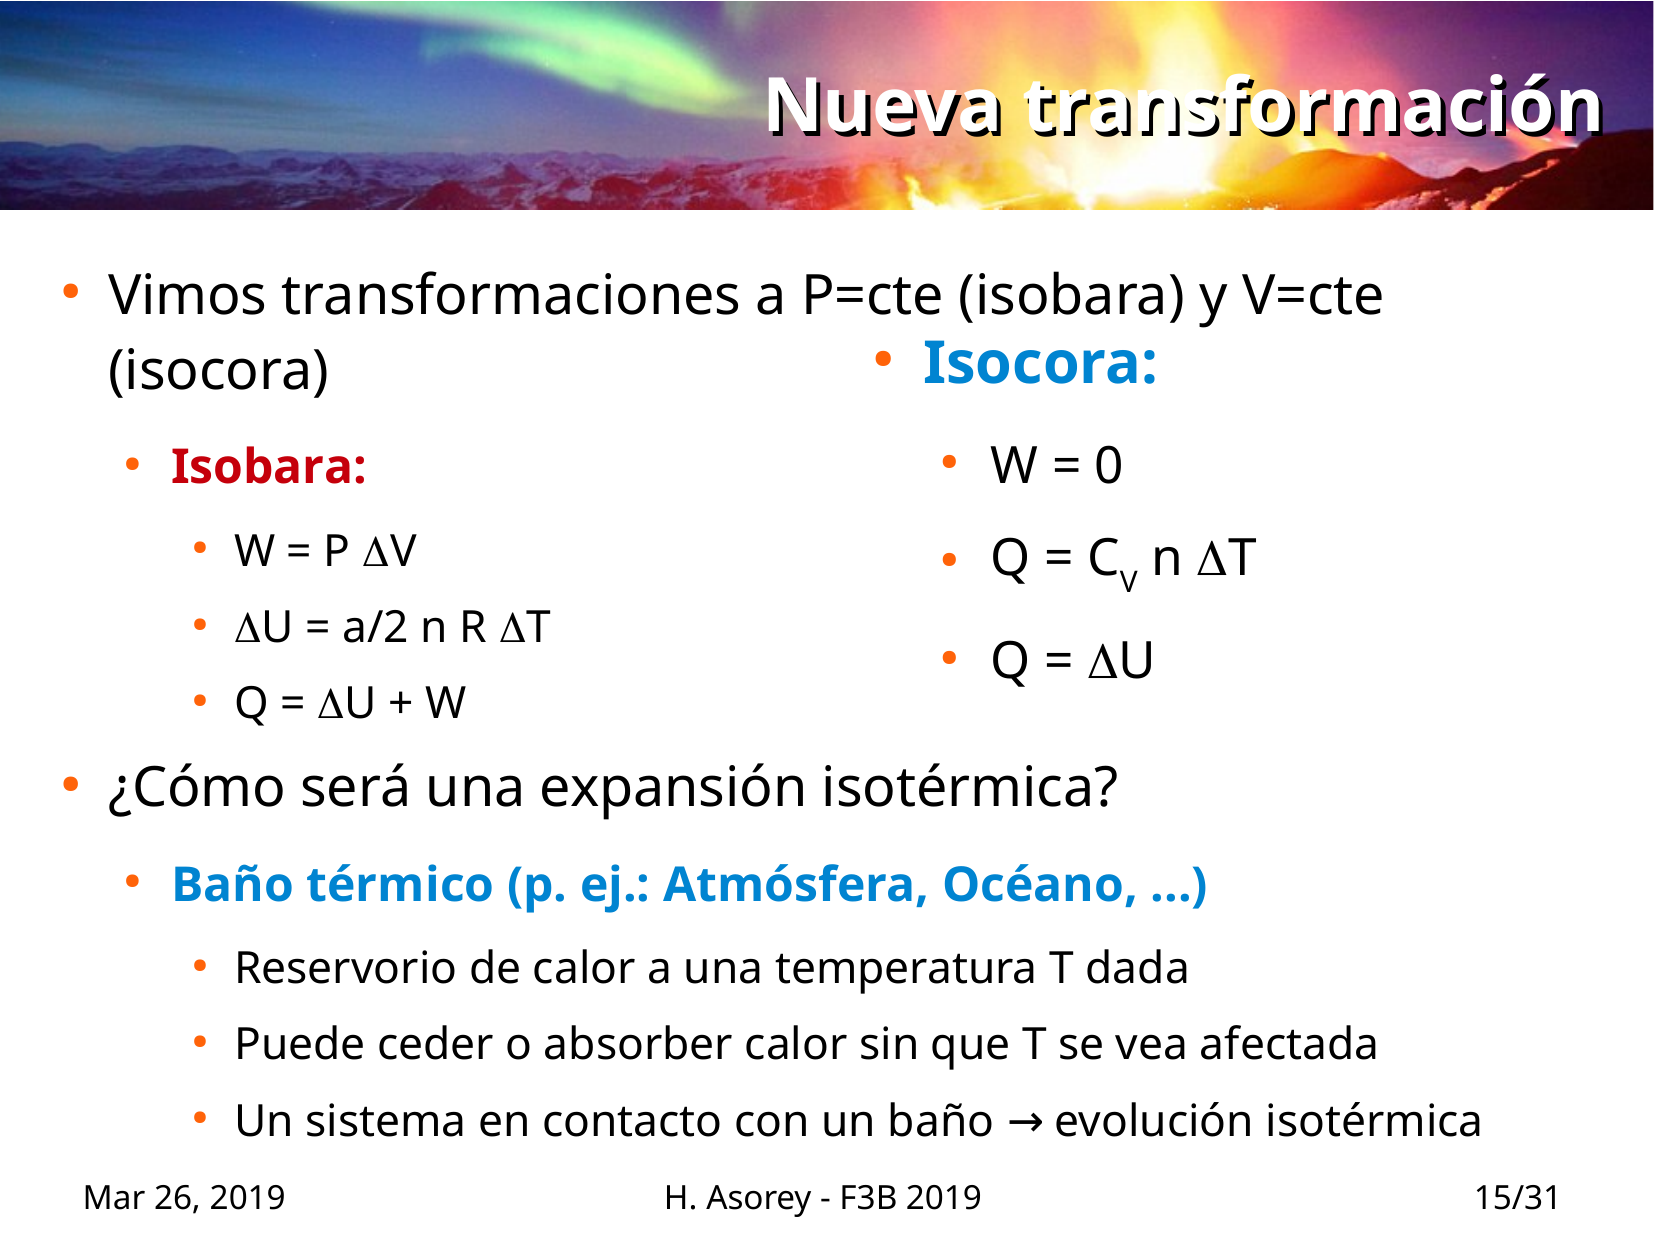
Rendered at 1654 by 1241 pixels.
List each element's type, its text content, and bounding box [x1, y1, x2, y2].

list Isocora: W = 0 Q = CV n DT Q = DU [856, 319, 1618, 695]
title Nueva transformación [45, 15, 1606, 191]
list Vimos transformaciones a P=cte (isobara) y V=cte (isocora) Isobara: W = P DV DU = a/2 n R DT Q = DU + W ¿Cómo será una expansión isotérmica? Baño térmico (p. ej.: Atmósfera, Océano, ...) Reservorio de calor a una temperatura T dada Puede ceder o absorber calor sin que T se vea afectada Un sistema en contacto con un baño → evolución isotérmica [45, 255, 1606, 1156]
picture [0, 1, 1654, 210]
